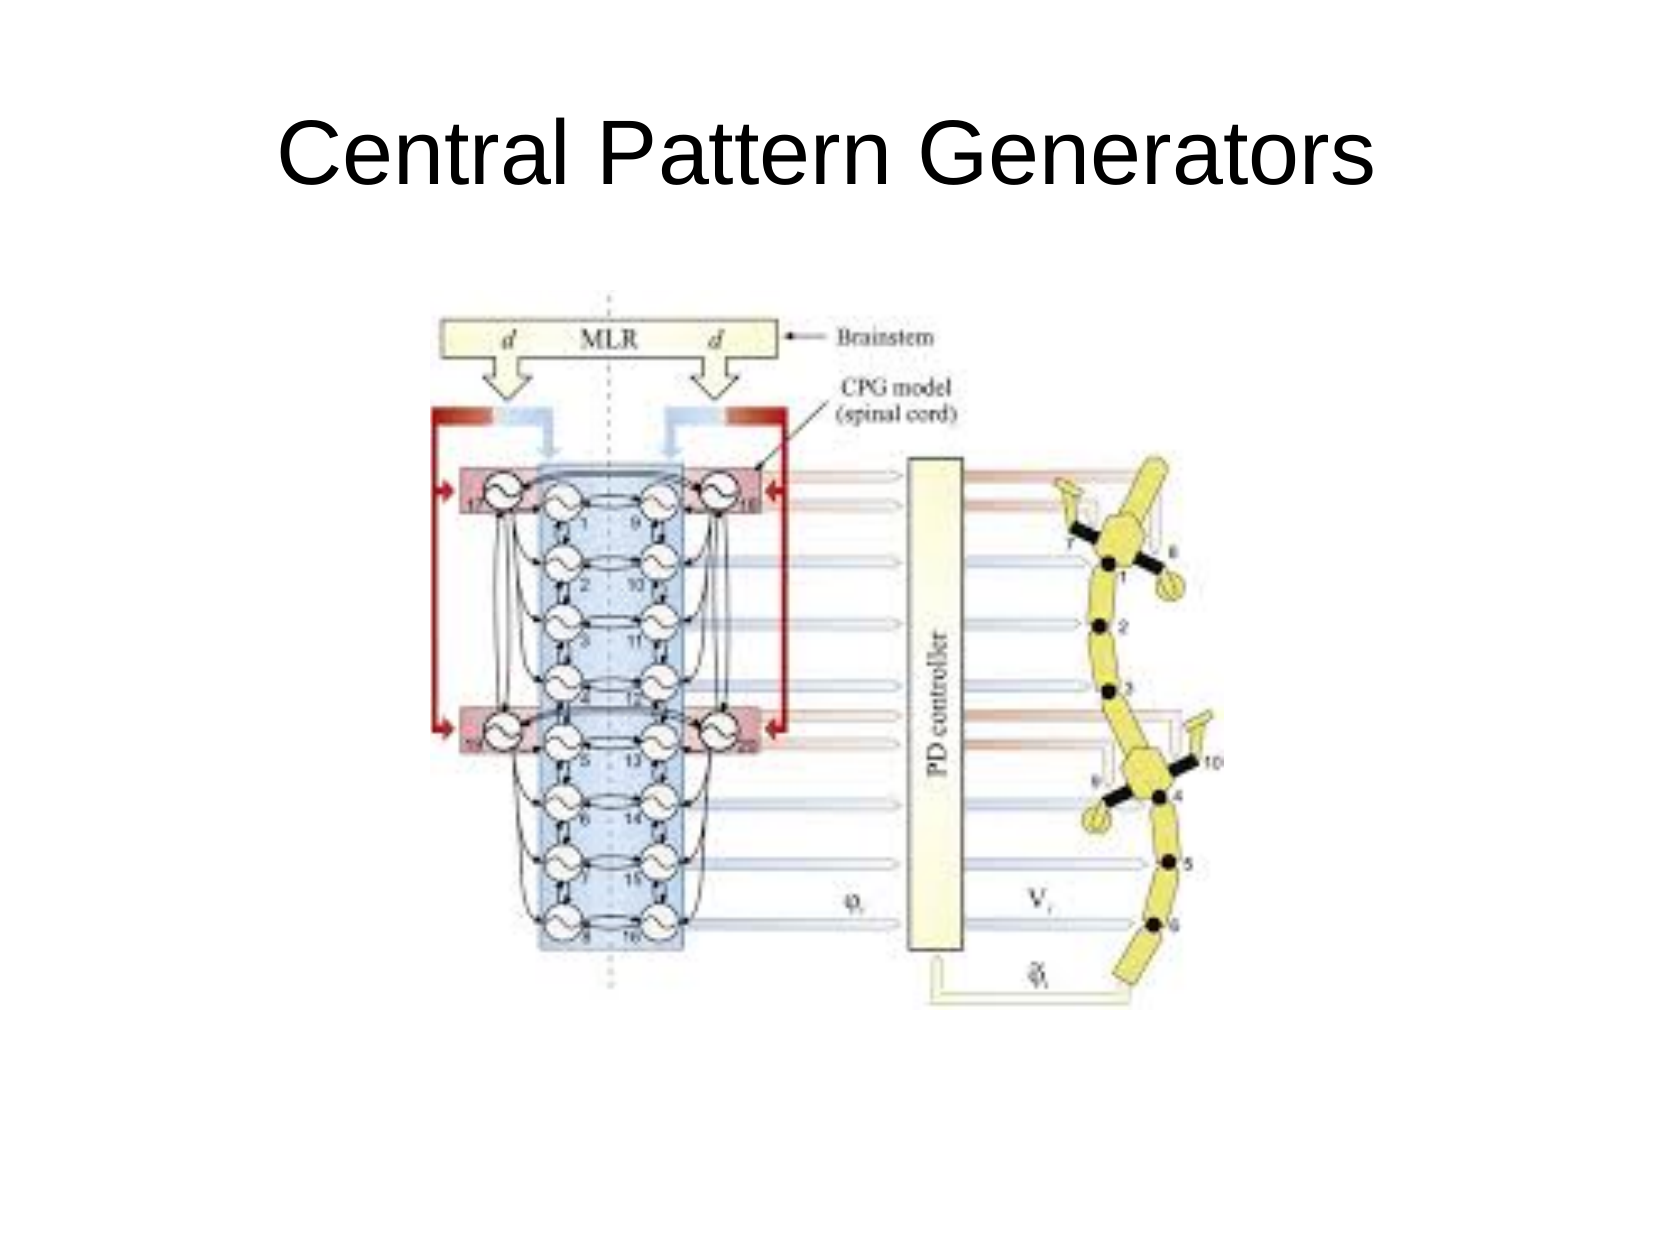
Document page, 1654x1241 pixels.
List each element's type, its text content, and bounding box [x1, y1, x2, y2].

picture [430, 290, 1224, 1010]
title Central Pattern Generators [82, 49, 1571, 257]
